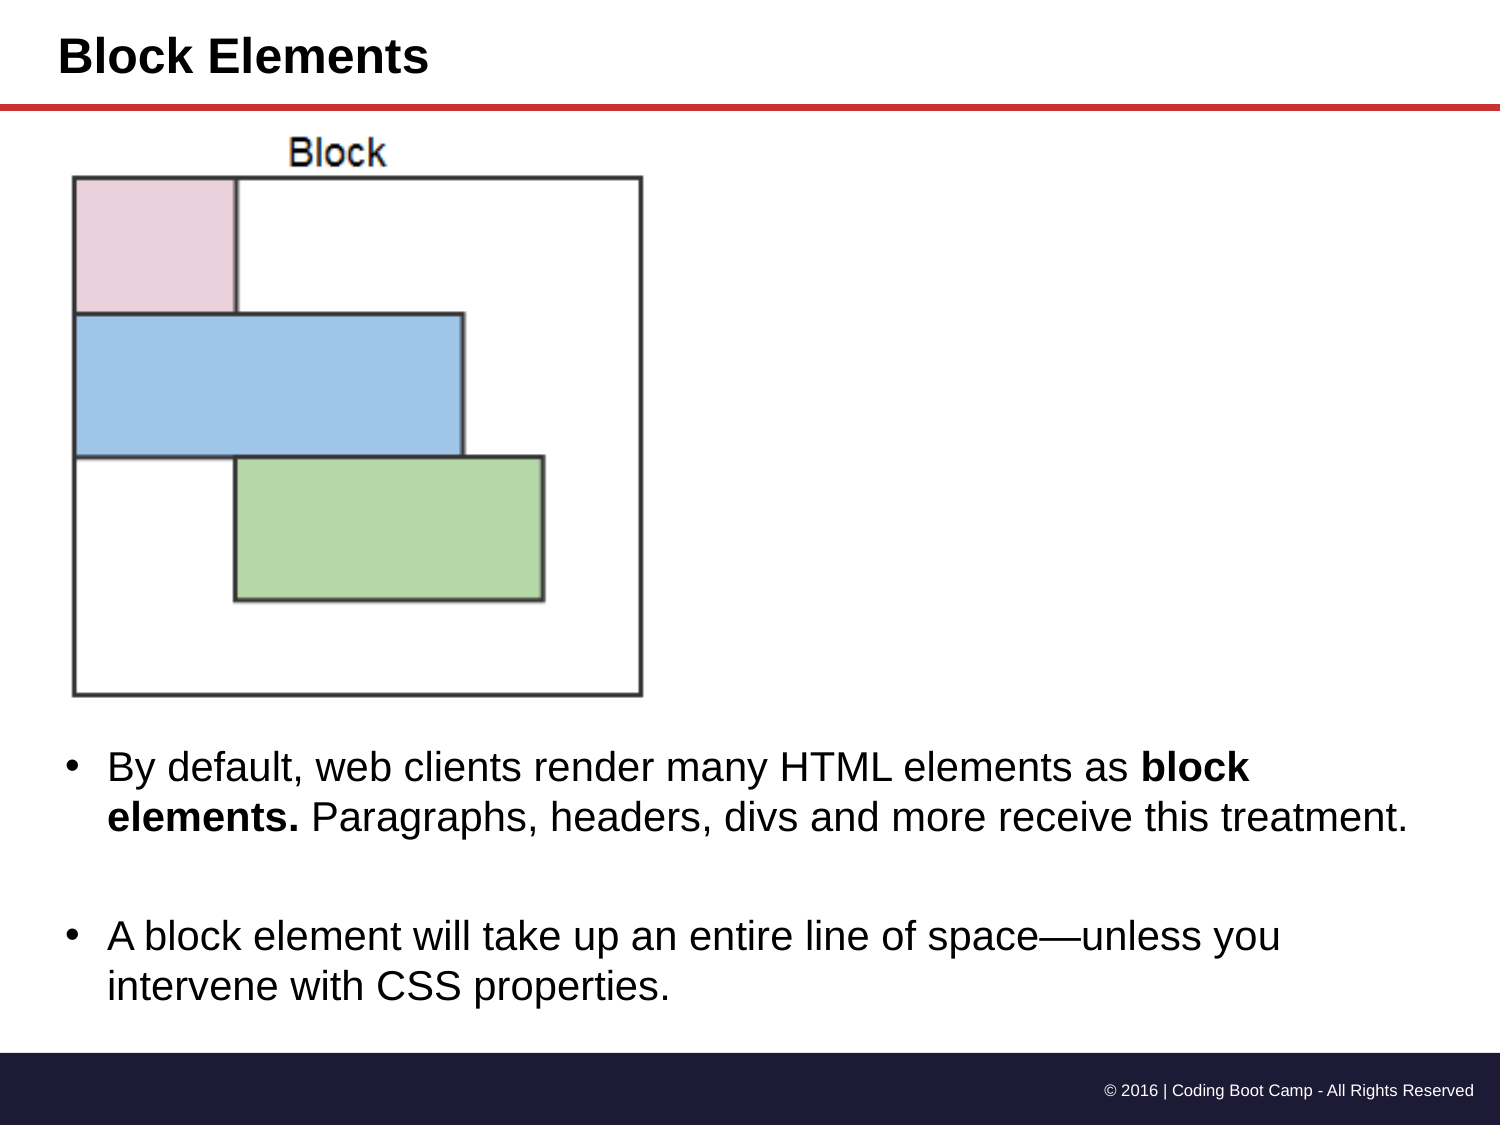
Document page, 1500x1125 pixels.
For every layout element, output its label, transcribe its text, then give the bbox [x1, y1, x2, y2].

text_box By default, web clients render many HTML elements as block elements. Paragraphs, headers, divs and more receive this treatment. A block element will take up an entire line of space—unless you intervene with CSS properties. [49, 724, 1463, 1024]
text_box Block Elements [50, 16, 913, 91]
picture [50, 115, 675, 732]
